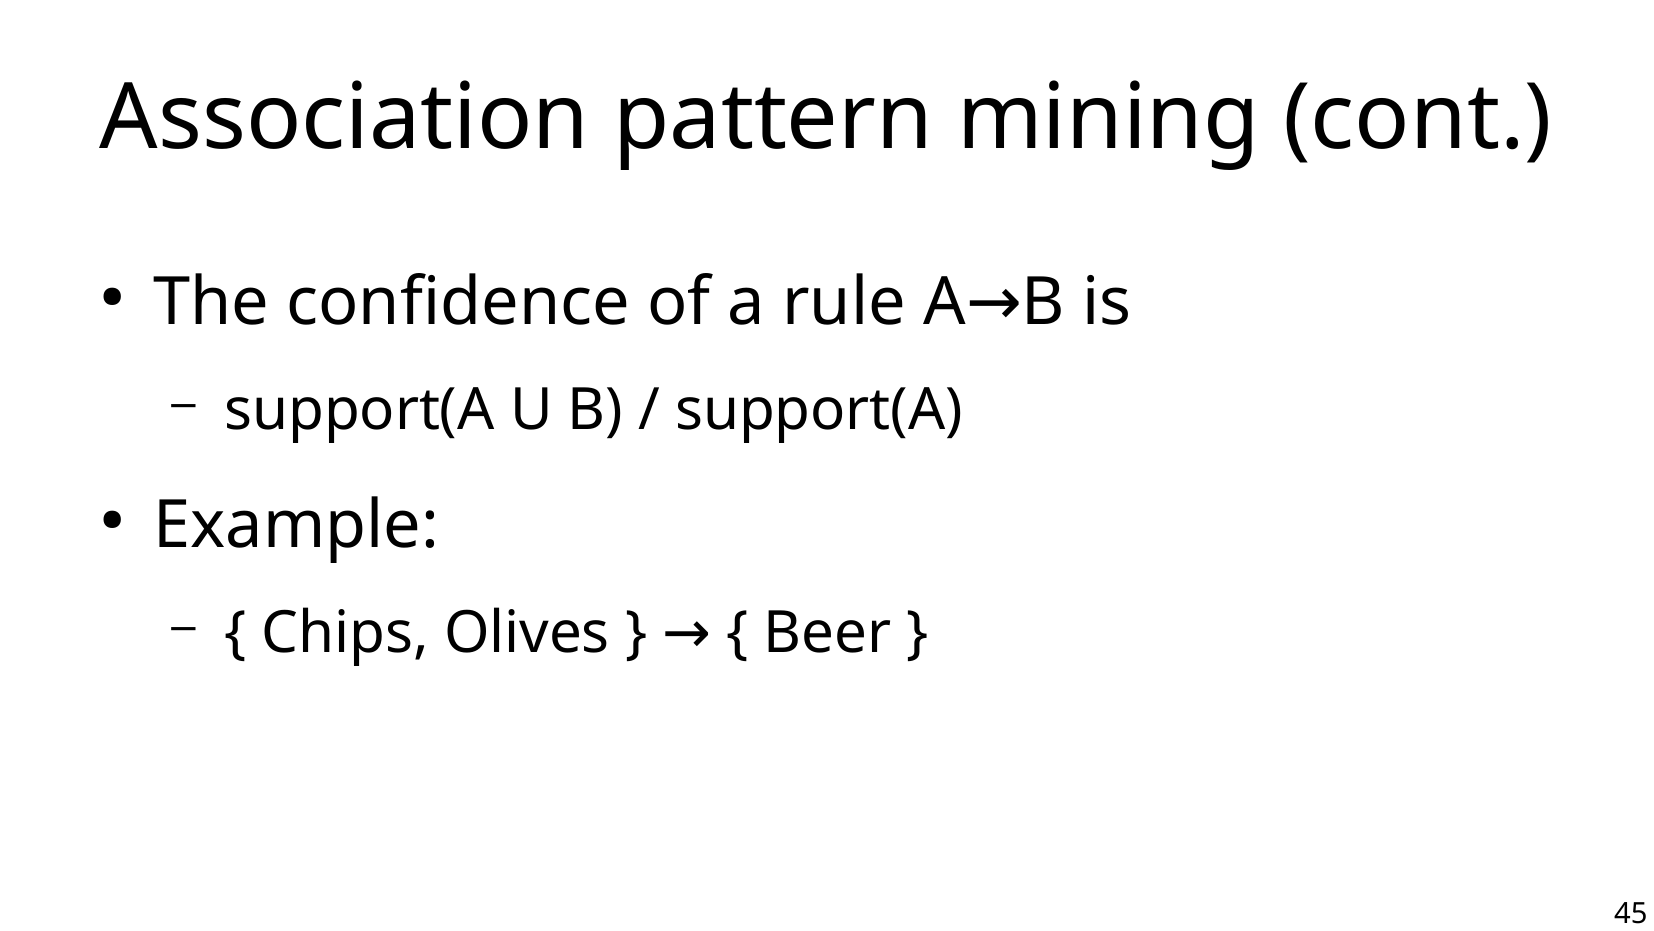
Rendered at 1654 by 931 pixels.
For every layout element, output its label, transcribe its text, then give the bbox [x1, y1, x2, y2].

title Association pattern mining (cont.) [82, 1, 1571, 226]
list The confidence of a rule A→B is support(A U B) / support(A) Example: { Chips, Olives } → { Beer } [82, 253, 1571, 793]
